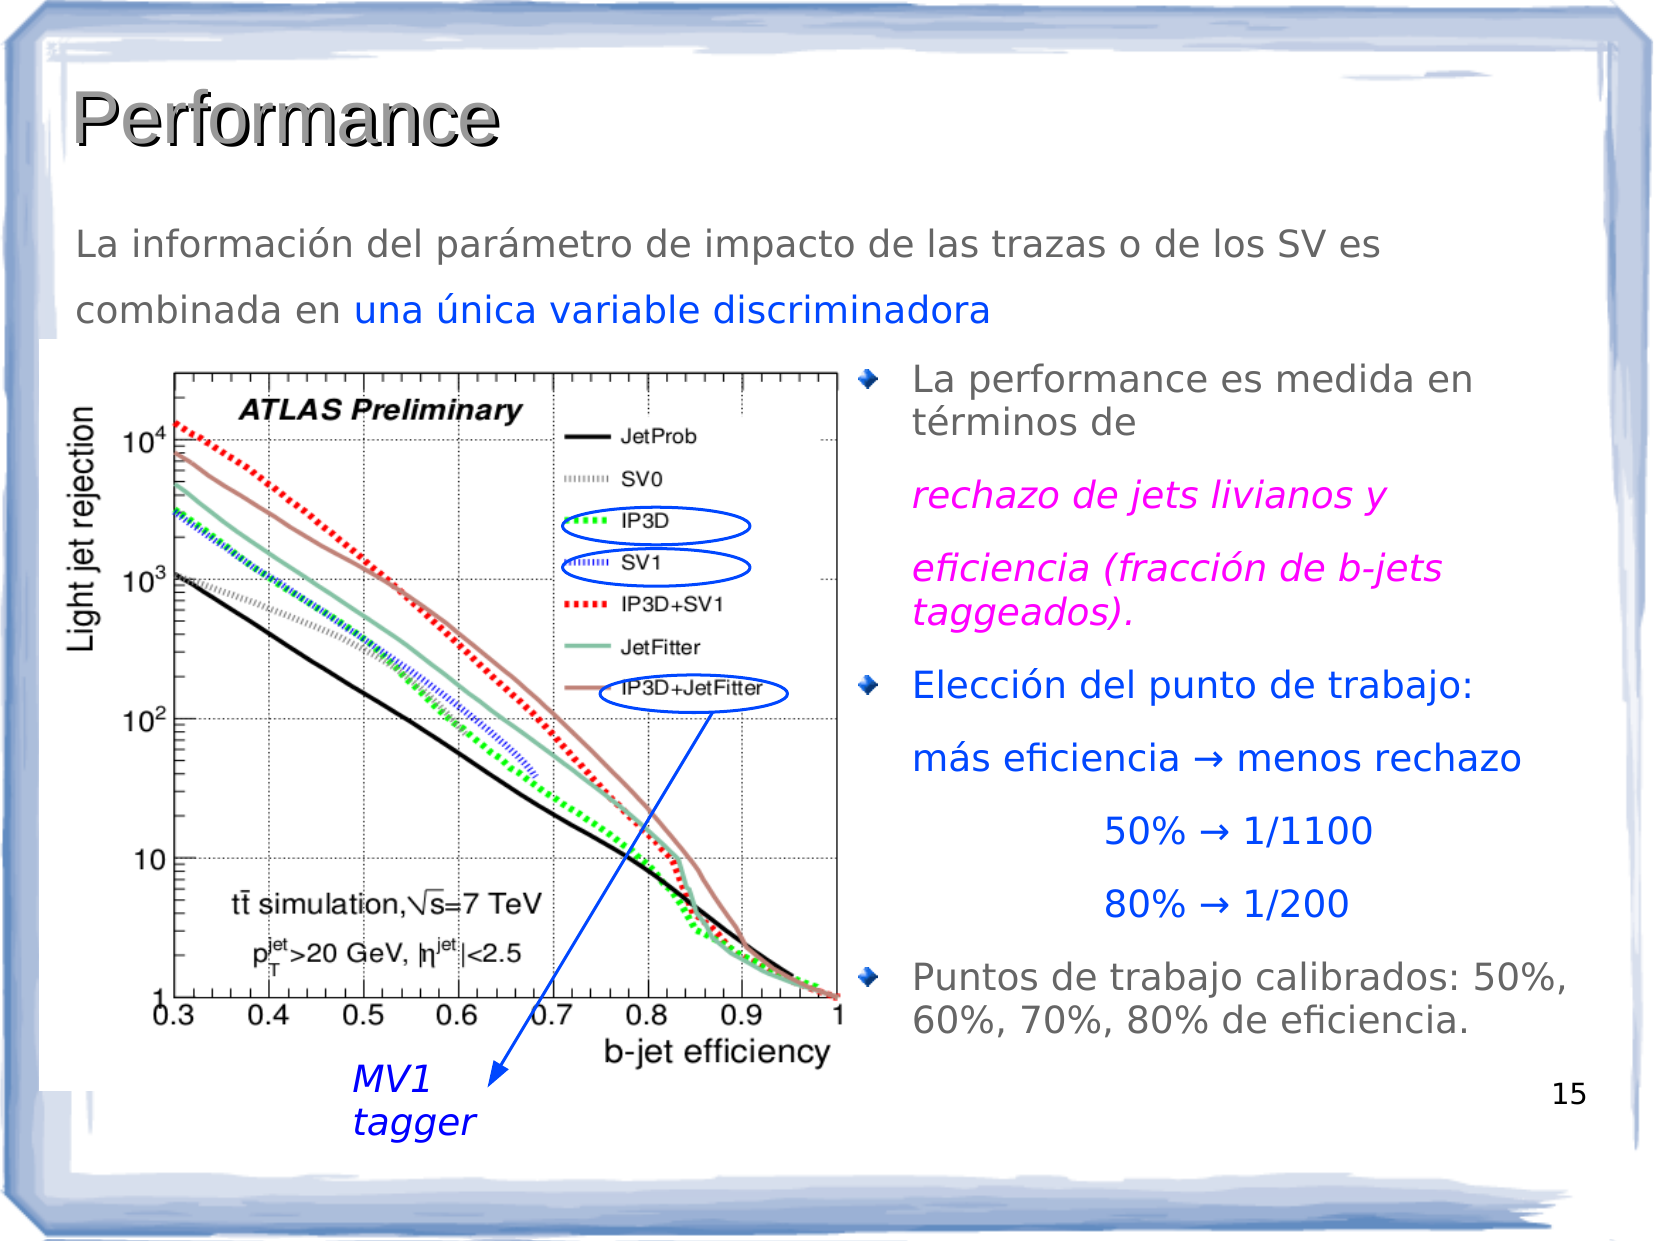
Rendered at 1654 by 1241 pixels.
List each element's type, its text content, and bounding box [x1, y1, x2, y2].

picture [0, 0, 1654, 1241]
title Performance [49, 37, 1238, 198]
text_box MV1 tagger [337, 1050, 563, 1152]
list La performance es medida en términos de rechazo de jets livianos y eficiencia (fracción de b-jets taggeados). Elección del punto de trabajo: más eficiencia → menos rechazo 50% → 1/1100 80% → 1/200 Puntos de trabajo calibrados: 50%, 60%, 70%, 80% de eficiencia. [840, 357, 1624, 1043]
list La información del parámetro de impacto de las trazas o de los SV es combinada en una única variable discriminadora [75, 201, 1582, 330]
